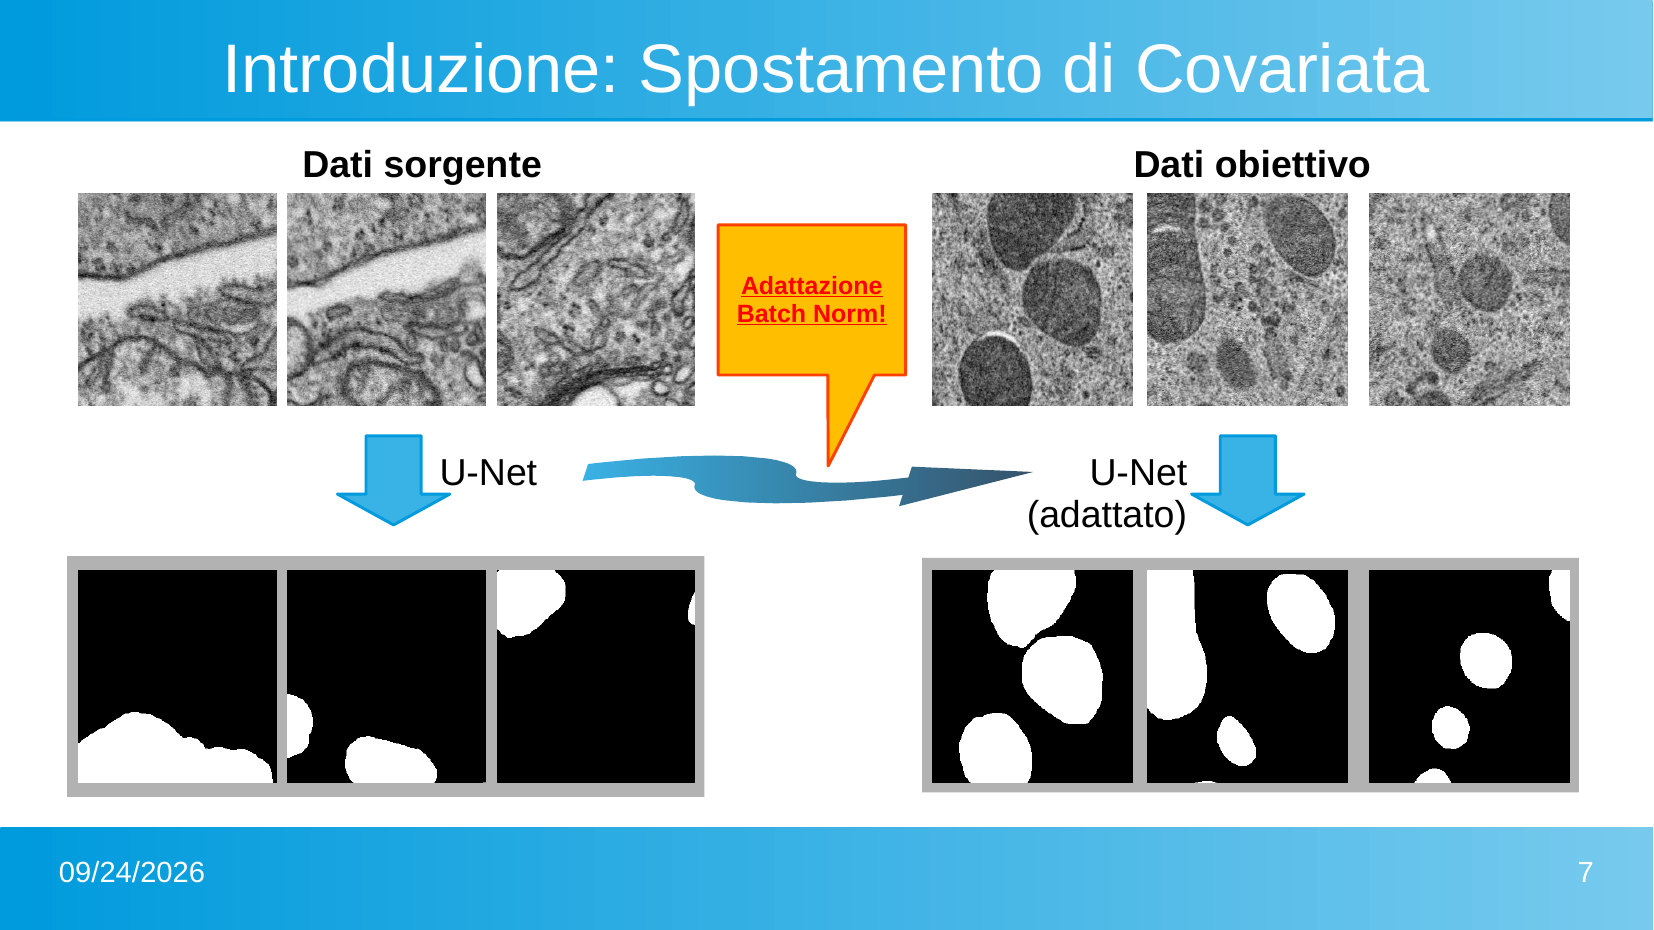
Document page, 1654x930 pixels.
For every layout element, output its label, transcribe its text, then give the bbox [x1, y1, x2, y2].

picture [1369, 570, 1570, 783]
text_box [922, 557, 1579, 793]
text_box U-Net (adattato) [1012, 444, 1225, 557]
text_box [67, 556, 705, 797]
text_box AdattazioneBatch Norm! [718, 224, 906, 466]
picture [287, 194, 486, 406]
picture [497, 193, 695, 406]
text_box [337, 435, 436, 525]
picture [1369, 193, 1570, 406]
picture [497, 570, 695, 783]
picture [287, 570, 486, 783]
picture [932, 193, 1133, 406]
title Introduzione: Spostamento di Covariata [58, 29, 1594, 108]
text_box U-Net [424, 444, 553, 502]
text_box Dati obiettivo [1118, 136, 1387, 194]
text_box [1220, 435, 1305, 525]
picture [1147, 570, 1348, 783]
picture [932, 570, 1133, 783]
picture [1147, 194, 1348, 406]
picture [78, 193, 277, 406]
picture [78, 570, 277, 783]
text_box Dati sorgente [287, 136, 558, 194]
text_box [582, 455, 1034, 507]
